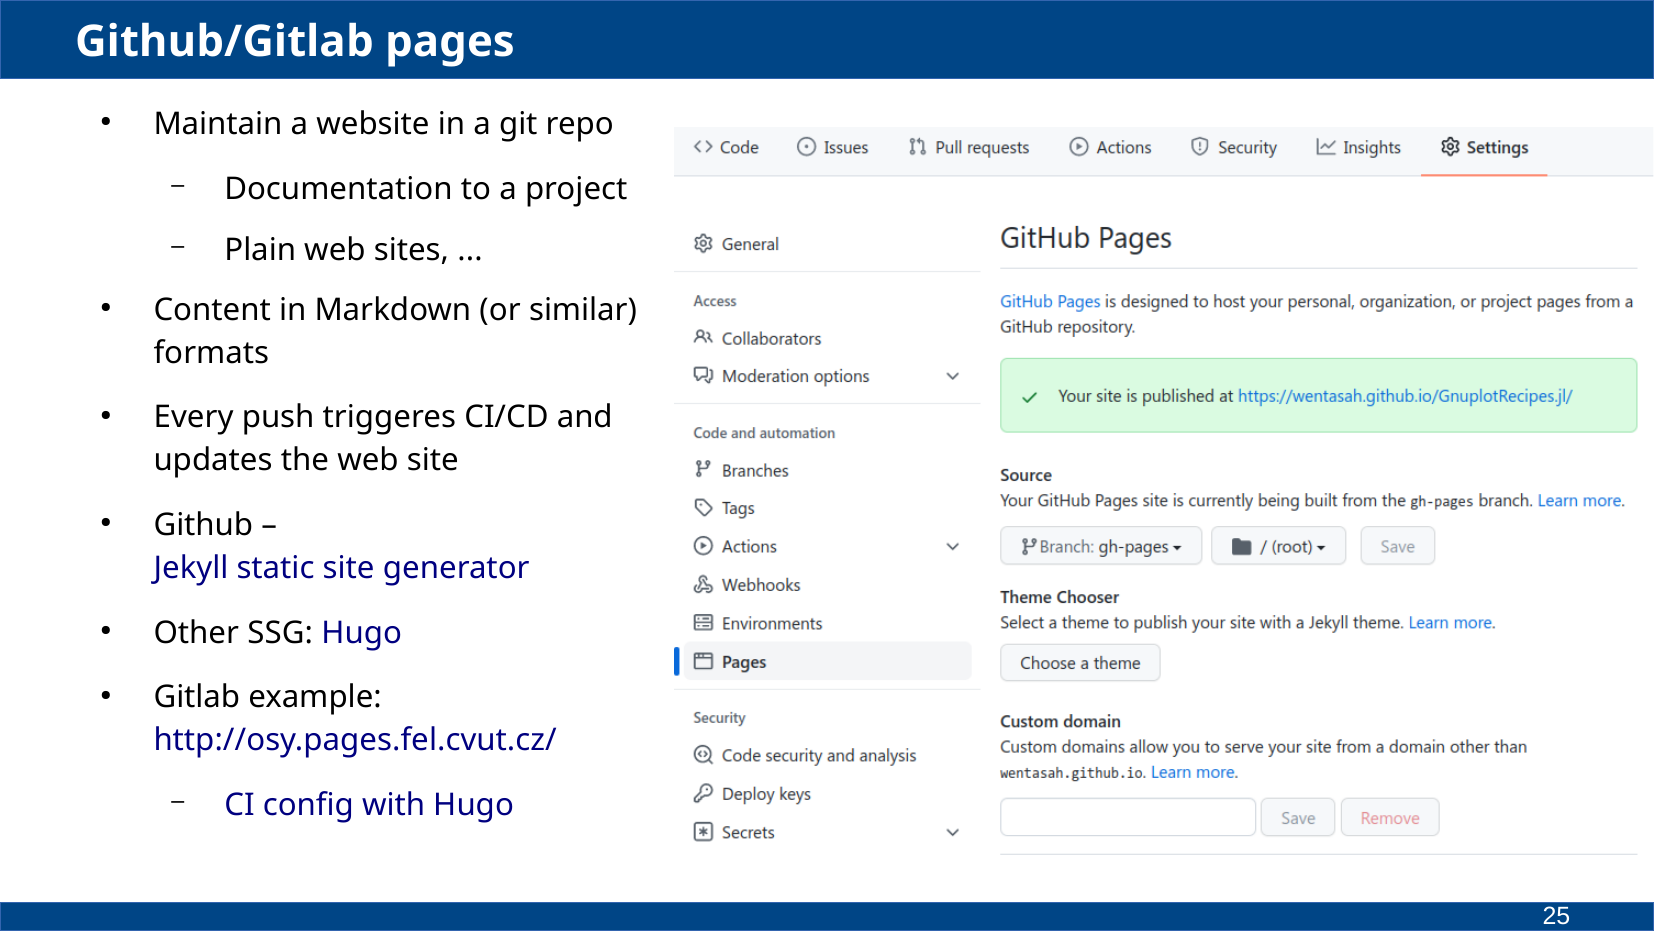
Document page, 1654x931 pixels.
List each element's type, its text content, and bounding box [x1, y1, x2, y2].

title Github/Gitlab pages [75, 0, 1654, 79]
picture [674, 127, 1654, 856]
list Maintain a website in a git repo Documentation to a project Plain web sites, ... Content in Markdown (or similar) formats Every push triggeres CI/CD and updates the web site Github – Jekyll static site generator Other SSG: Hugo Gitlab example: http://osy.pages.fel.cvut.cz/ CI config with Hugo [82, 101, 652, 878]
